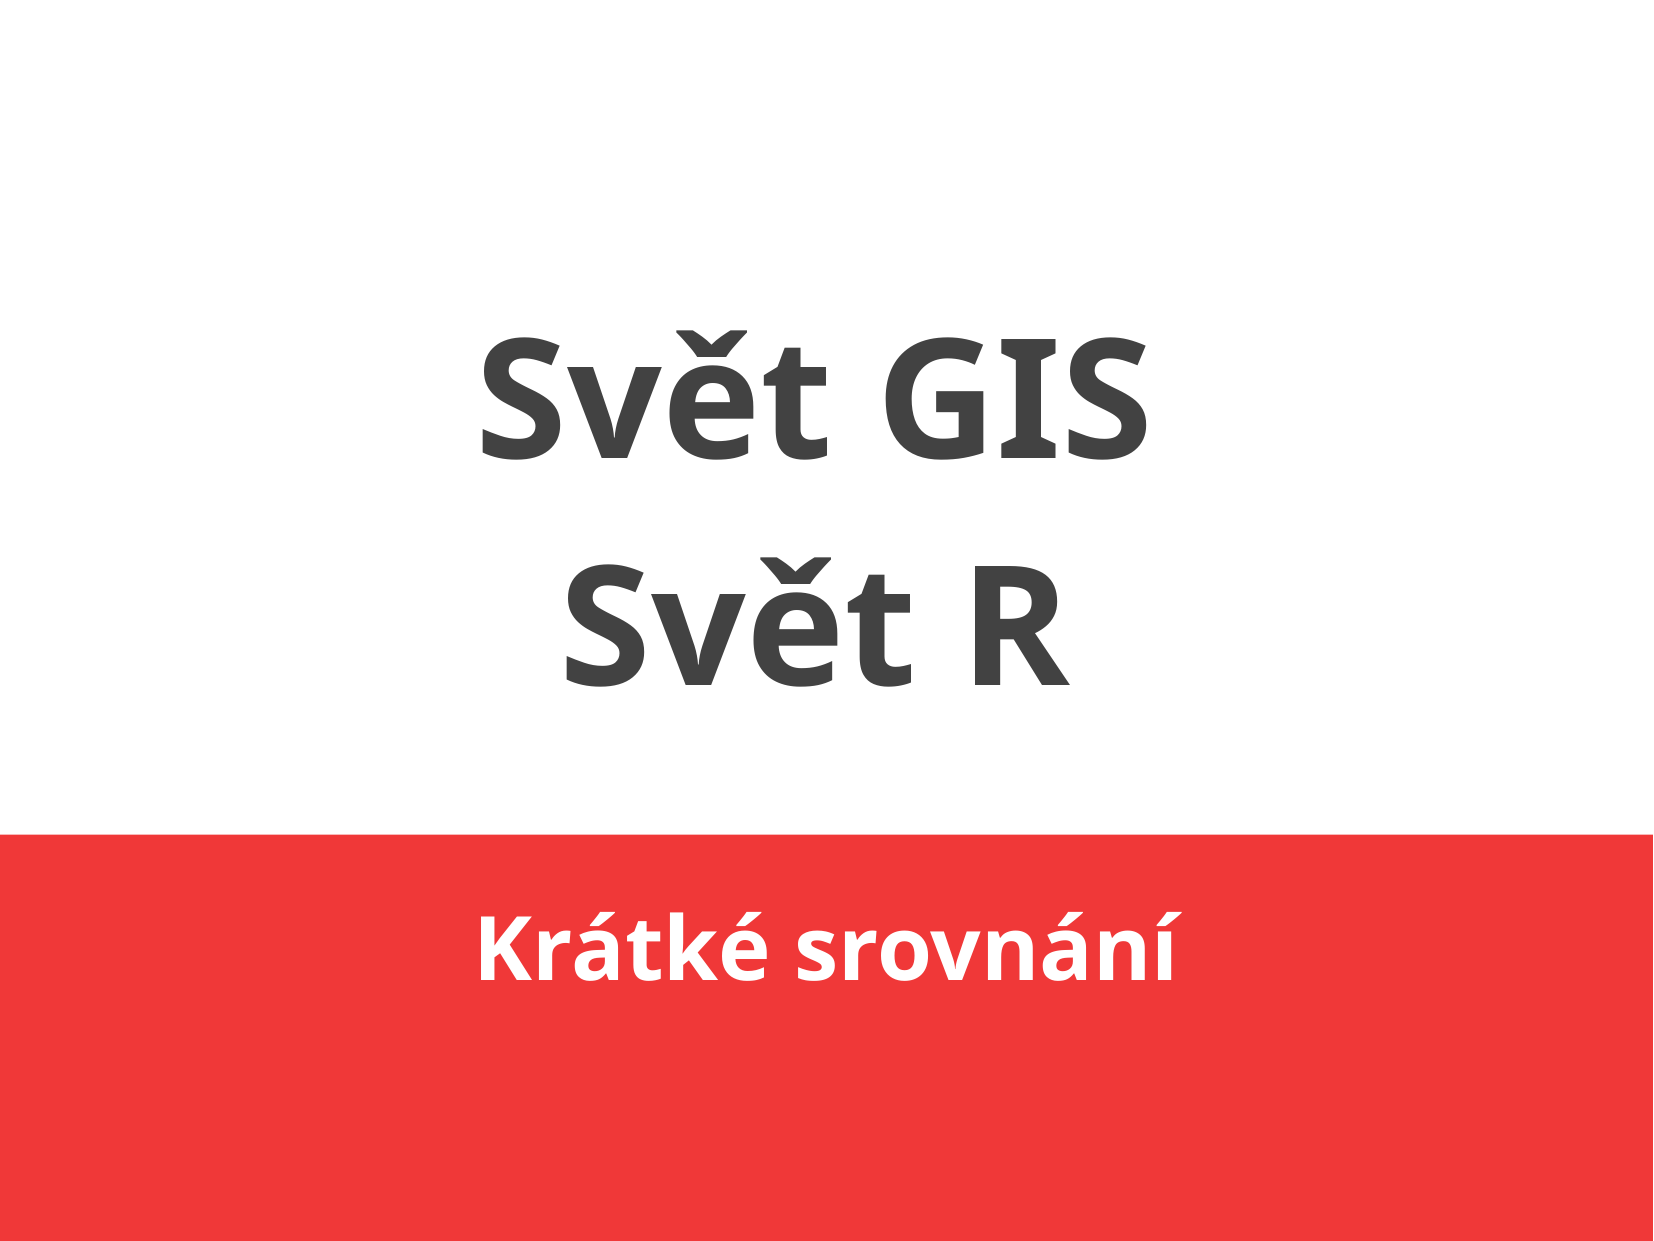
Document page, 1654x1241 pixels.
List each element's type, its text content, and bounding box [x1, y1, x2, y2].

title Svět GIS Svět R [70, 327, 1559, 915]
subtitle Krátké srovnání [82, 881, 1571, 1010]
